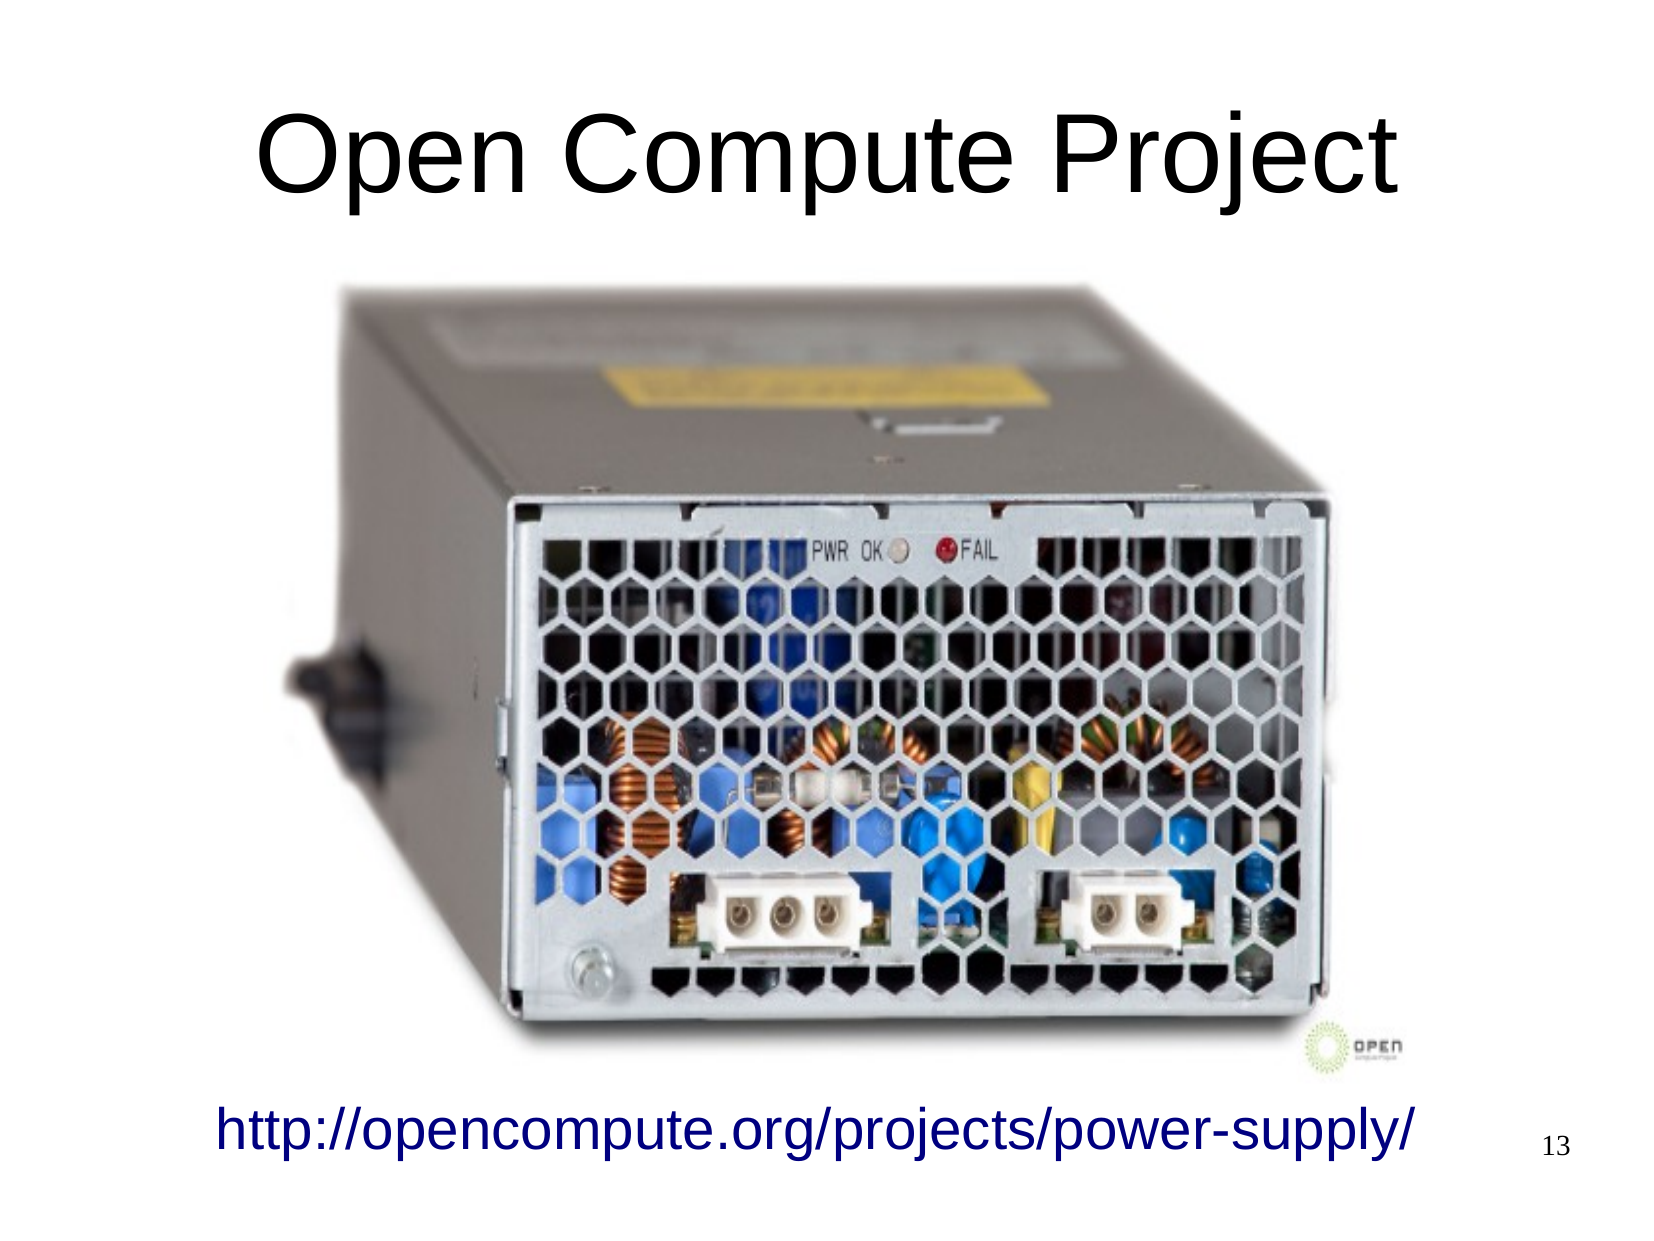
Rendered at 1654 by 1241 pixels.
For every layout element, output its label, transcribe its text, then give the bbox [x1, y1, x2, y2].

text_box http://opencompute.org/projects/power-supply/ [112, 1089, 1538, 1170]
picture [263, 230, 1438, 1100]
title Open Compute Project [82, 49, 1571, 257]
